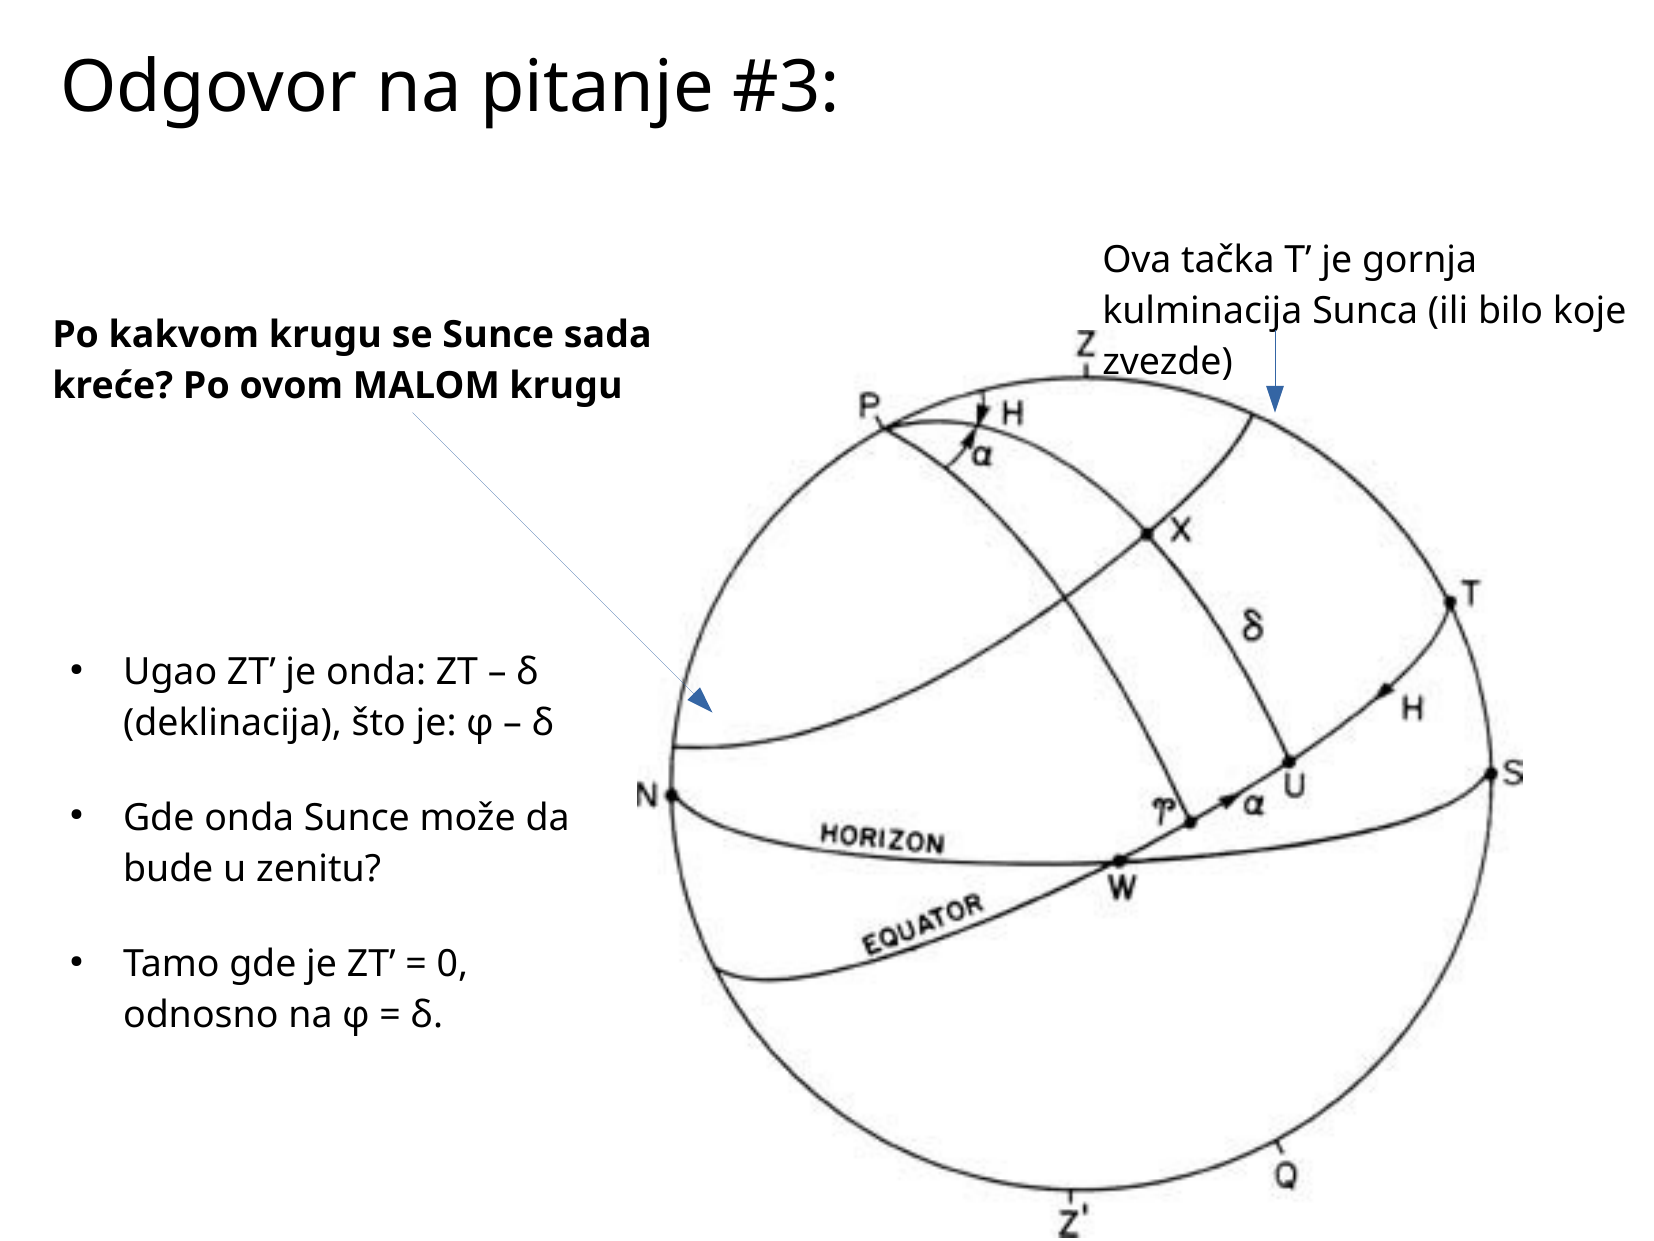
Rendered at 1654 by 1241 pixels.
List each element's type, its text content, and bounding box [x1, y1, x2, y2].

text_box Po kakvom krugu se Sunce sada kreće? Po ovom MALOM krugu [37, 300, 713, 493]
text_box Ova tačka T’ je gornja kulminacija Sunca (ili bilo koje zvezde) [1087, 225, 1654, 374]
text_box Ugao ZT’ je onda: ZT – δ (deklinacija), što je: φ – δ Gde onda Sunce može da bude u zenitu? Tamo gde je ZT’ = 0, odnosno na φ = δ. [37, 637, 604, 1201]
picture [637, 330, 1523, 1238]
title Odgovor na pitanje #3: [59, 17, 1648, 151]
